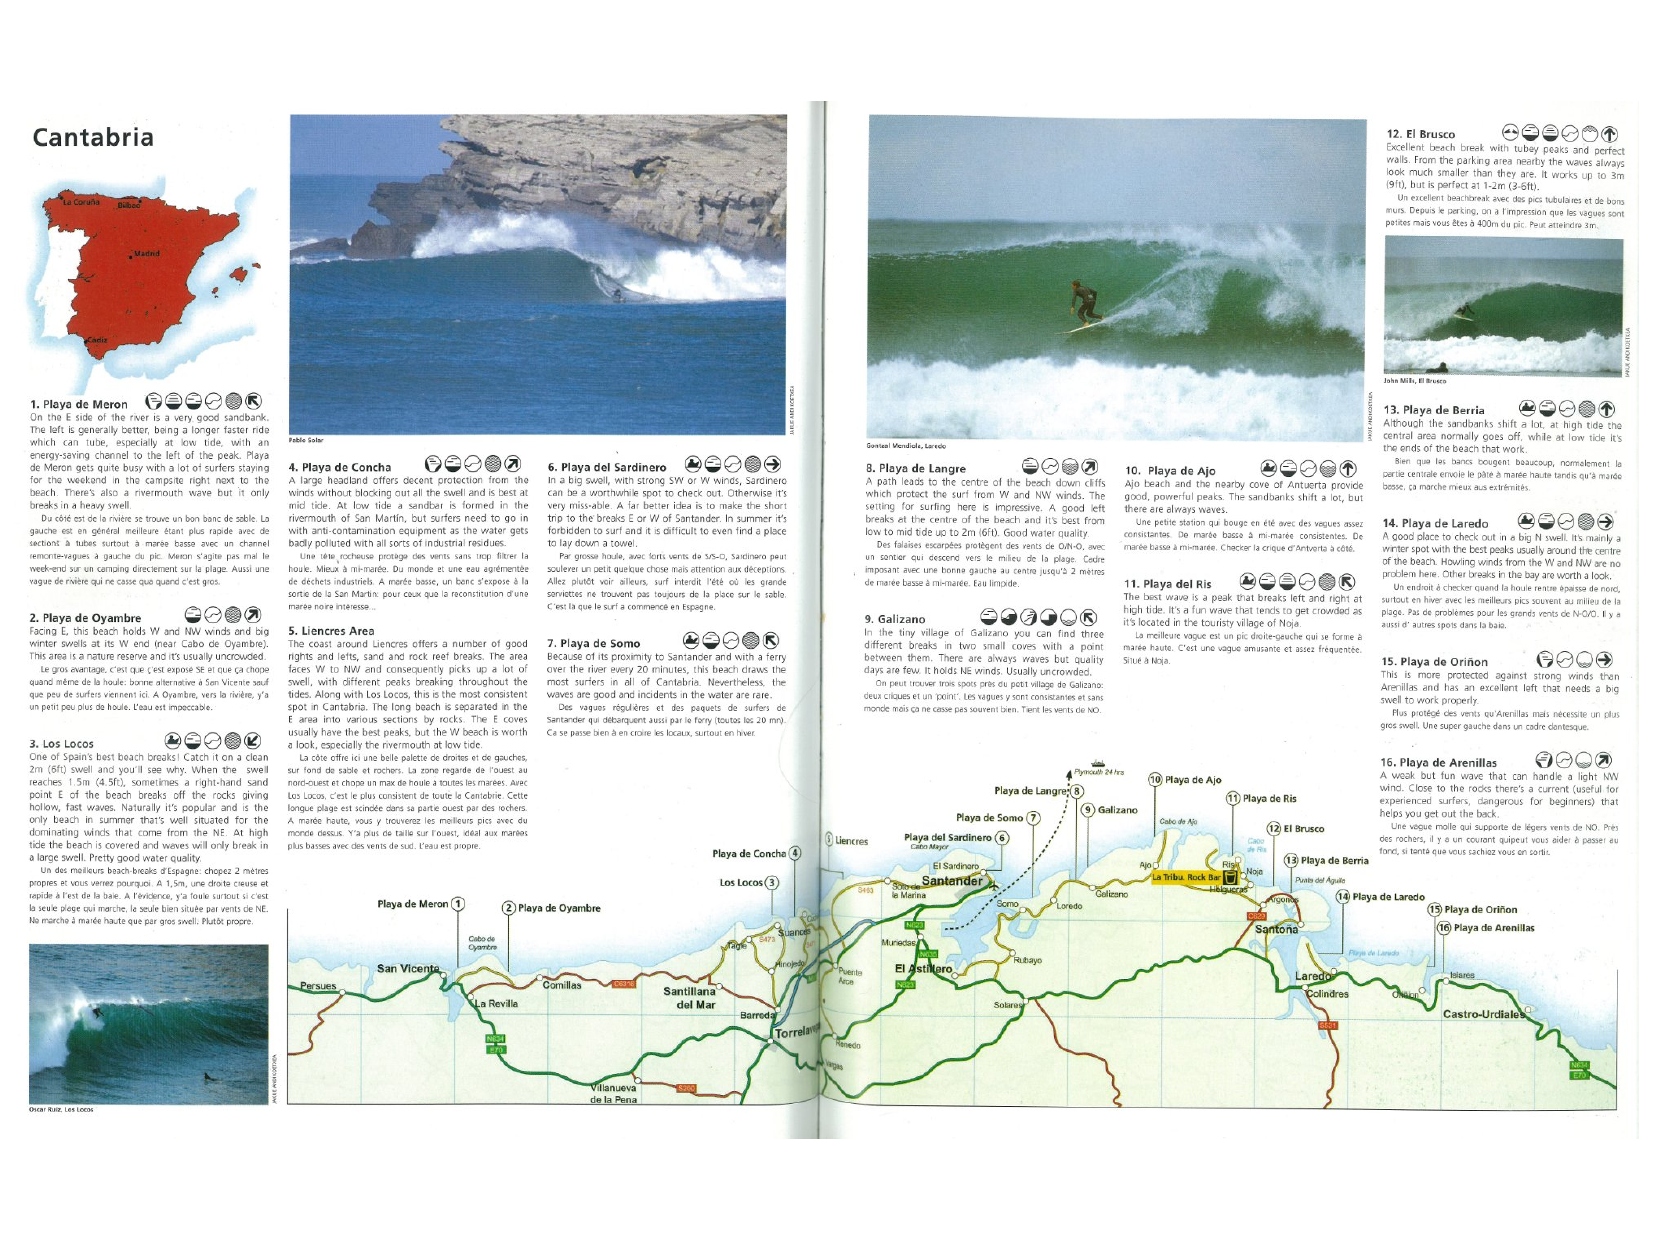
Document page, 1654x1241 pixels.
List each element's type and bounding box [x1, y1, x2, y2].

picture [14, 101, 1639, 1139]
